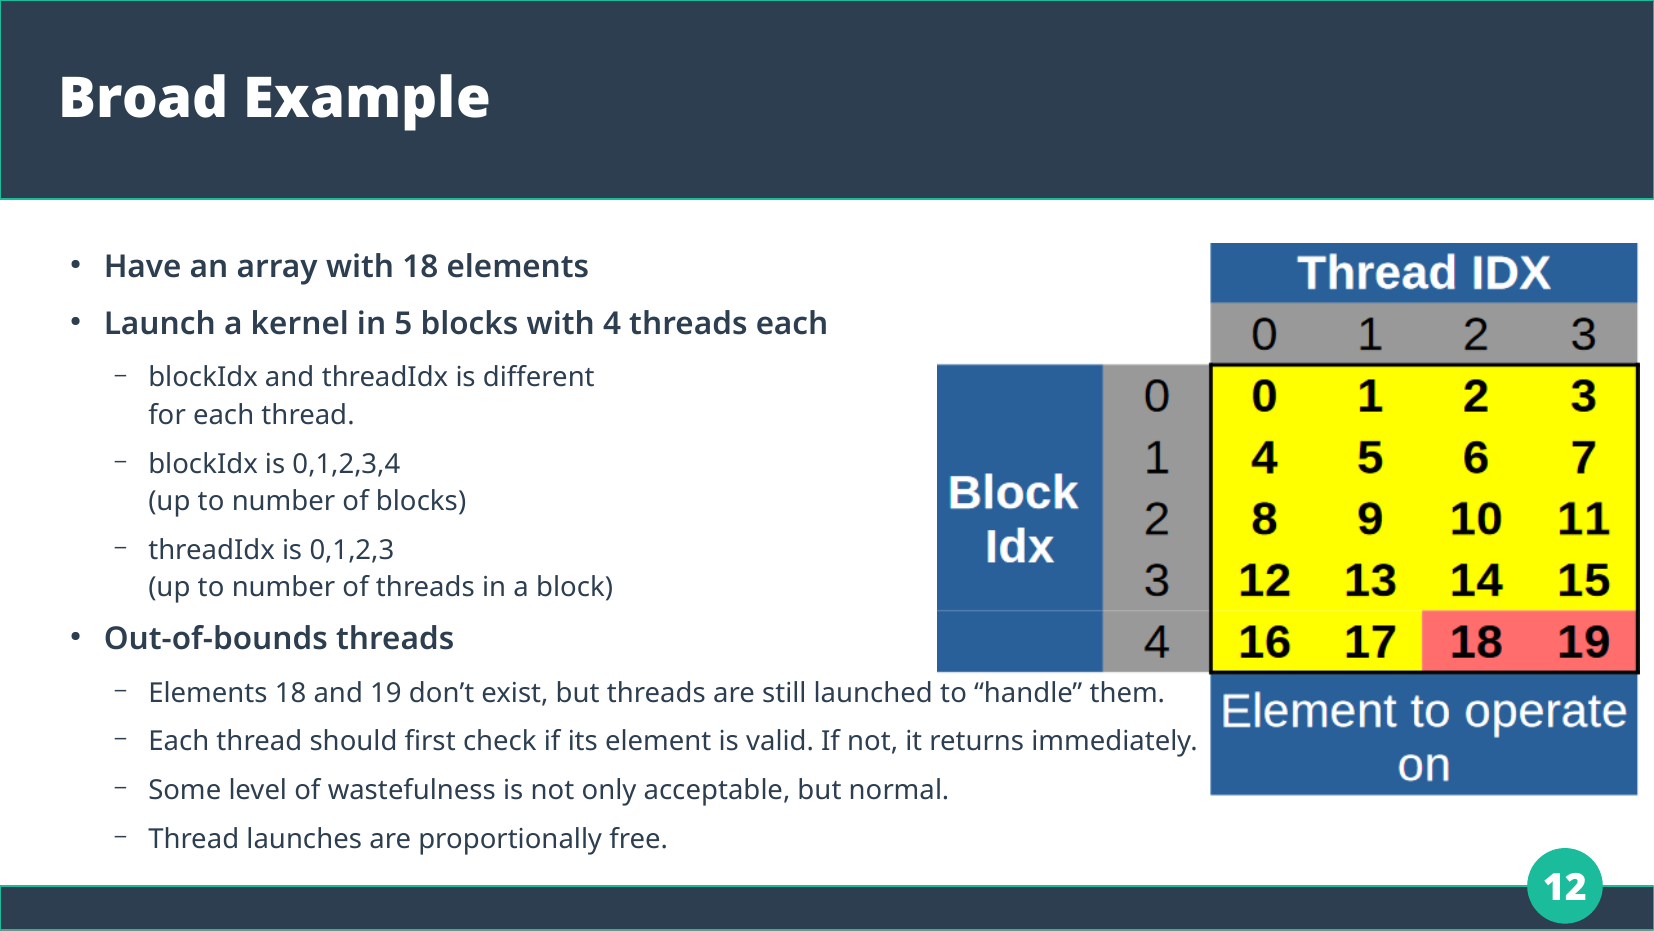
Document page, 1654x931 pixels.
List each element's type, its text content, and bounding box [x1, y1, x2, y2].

title Broad Example [59, 37, 1595, 155]
list Have an array with 18 elements Launch a kernel in 5 blocks with 4 threads each blockIdx and threadIdx is different for each thread. blockIdx is 0,1,2,3,4 (up to number of blocks) threadIdx is 0,1,2,3 (up to number of threads in a block) Out-of-bounds threads Elements 18 and 19 don’t exist, but threads are still launched to “handle” them. Each thread should first check if its element is valid. If not, it returns immediately. Some level of wastefulness is not only acceptable, but normal. Thread launches are proportionally free. [59, 243, 1595, 863]
picture [1595, 243, 1640, 798]
